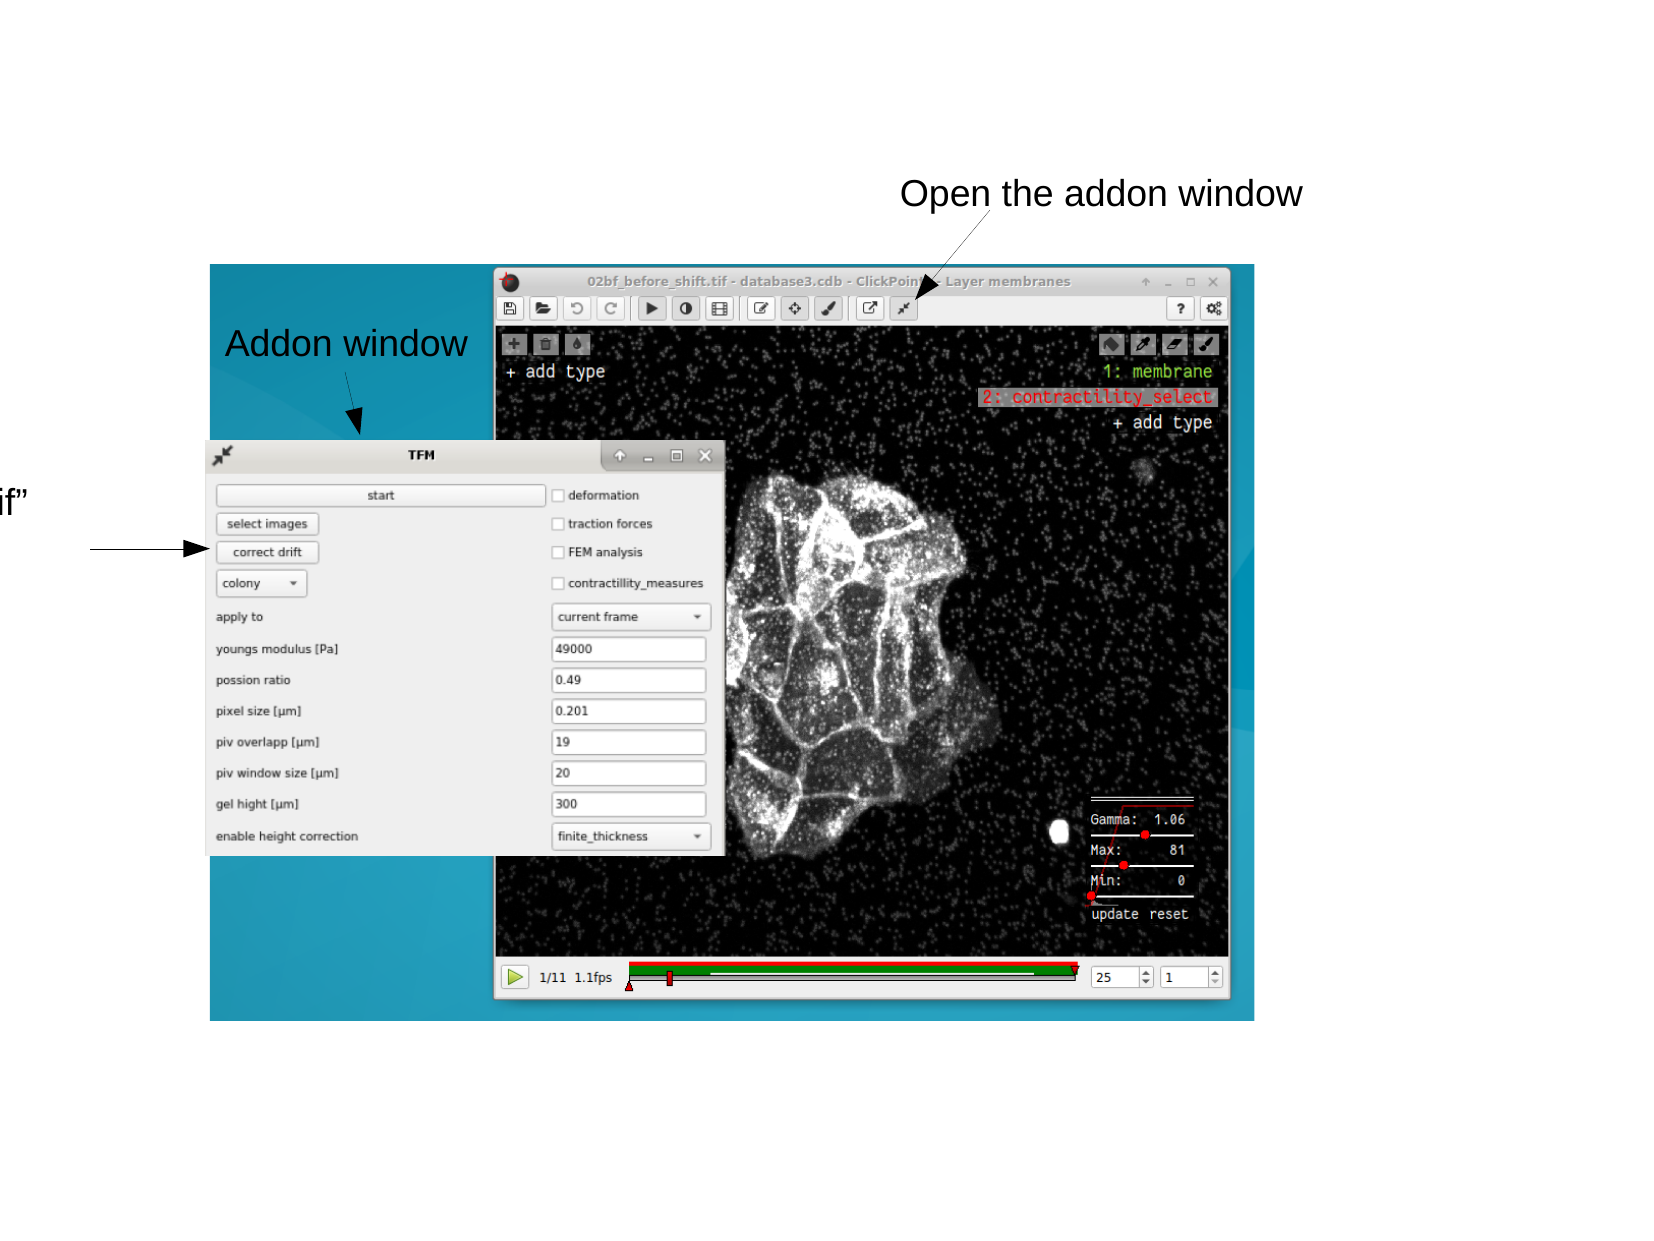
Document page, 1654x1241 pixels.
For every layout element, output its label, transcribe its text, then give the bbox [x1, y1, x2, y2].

text_box Open the addon window [885, 165, 1474, 222]
text_box Addon window [210, 315, 799, 372]
picture [205, 264, 1255, 1021]
text_box “correct drif” button [0, 474, 127, 616]
